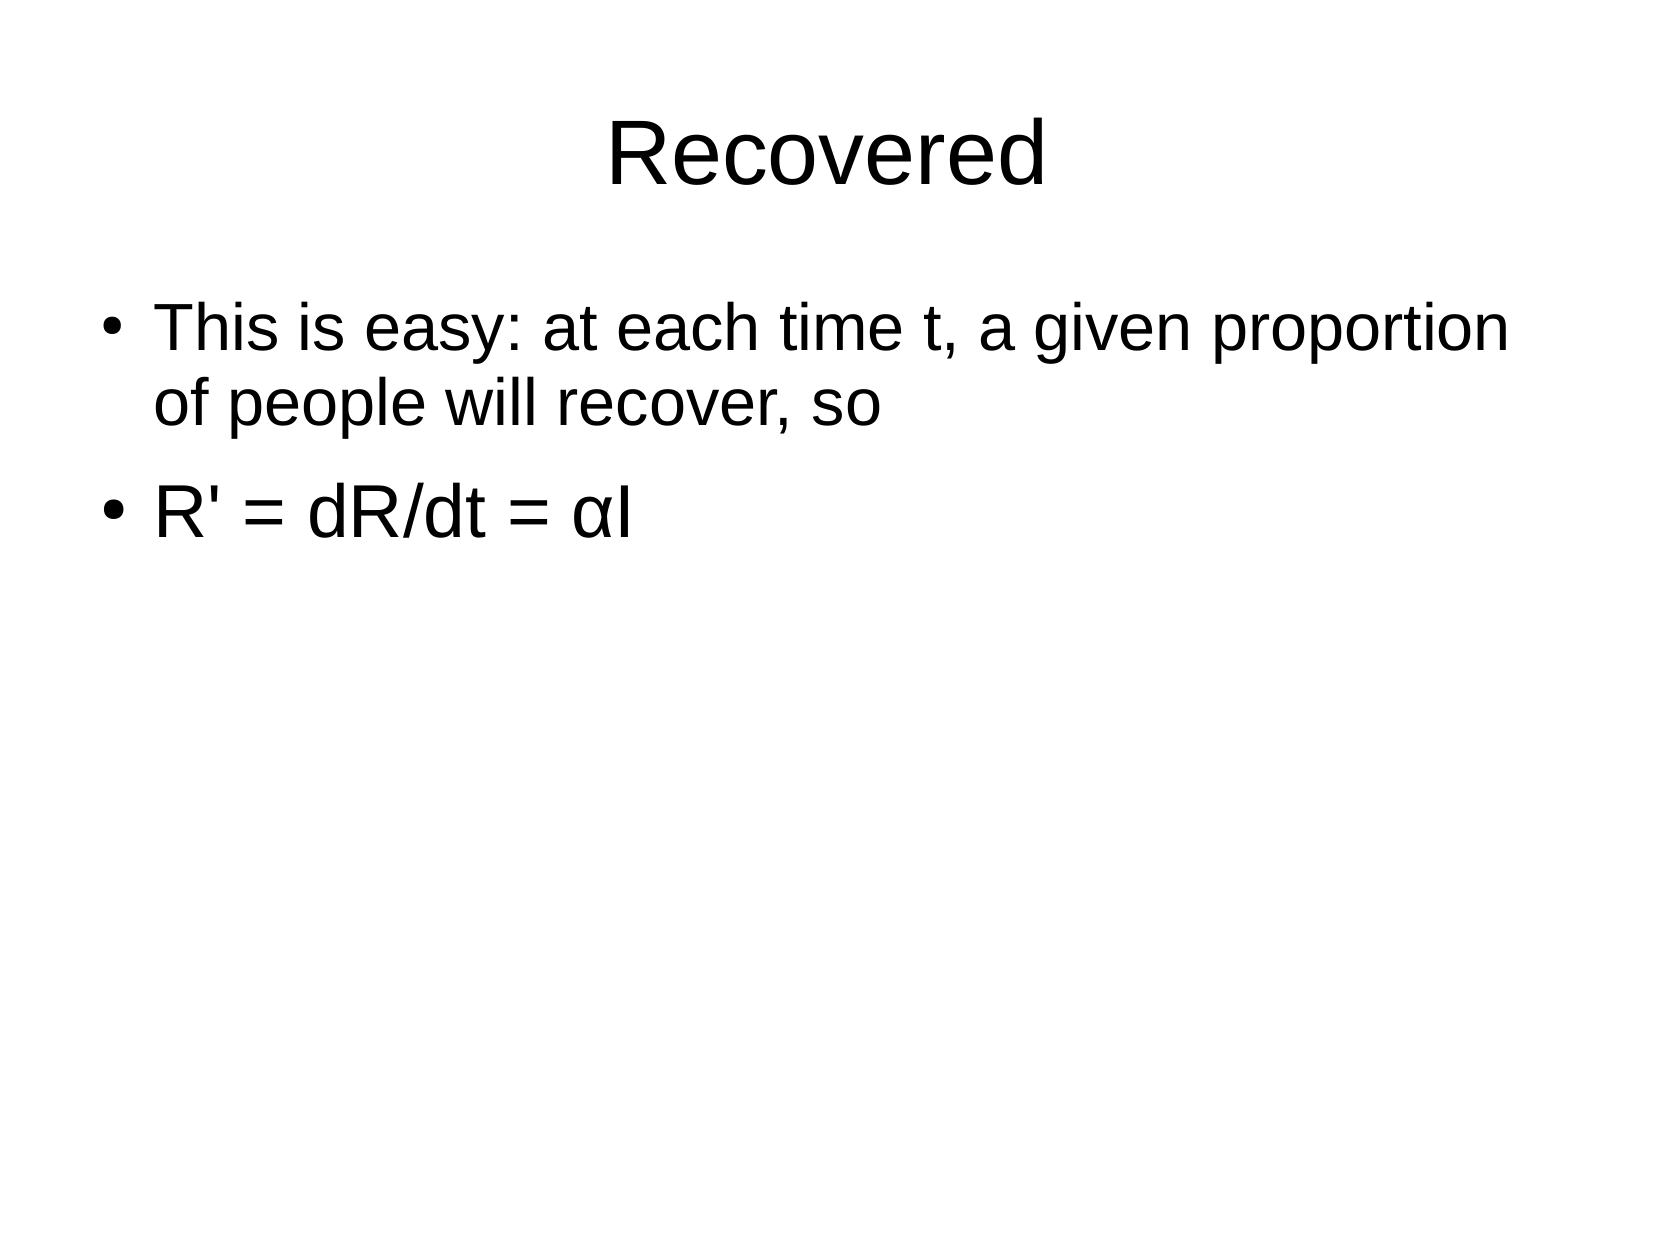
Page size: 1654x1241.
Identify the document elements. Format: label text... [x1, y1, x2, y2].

title Recovered [82, 49, 1571, 257]
list This is easy: at each time t, a given proportion of people will recover, so R' = dR/dt = αI [82, 290, 1571, 1010]
